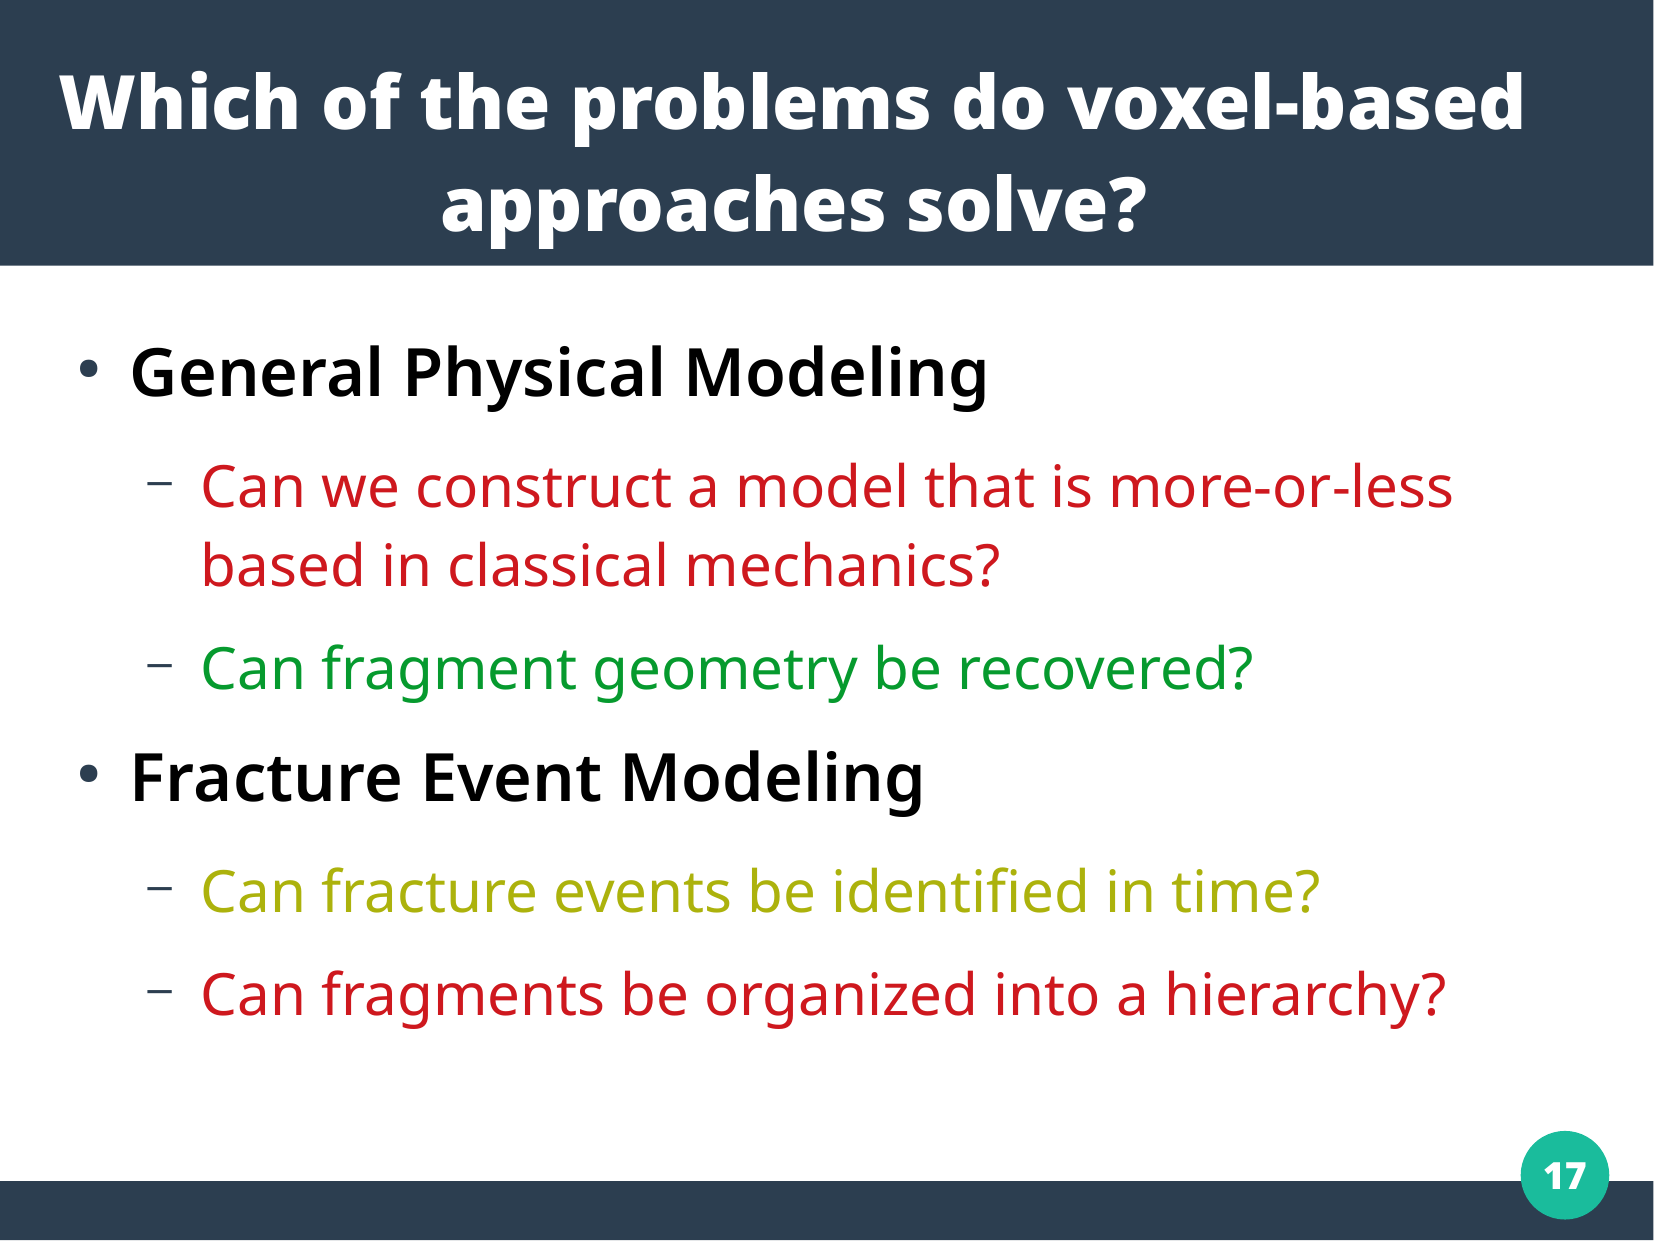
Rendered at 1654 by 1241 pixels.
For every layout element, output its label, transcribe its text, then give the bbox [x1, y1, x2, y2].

title Which of the problems do voxel-based approaches solve? [59, 49, 1595, 207]
list General Physical Modeling Can we construct a model that is more-or-less based in classical mechanics? Can fragment geometry be recovered? Fracture Event Modeling Can fracture events be identified in time? Can fragments be organized into a hierarchy? [59, 324, 1595, 1152]
